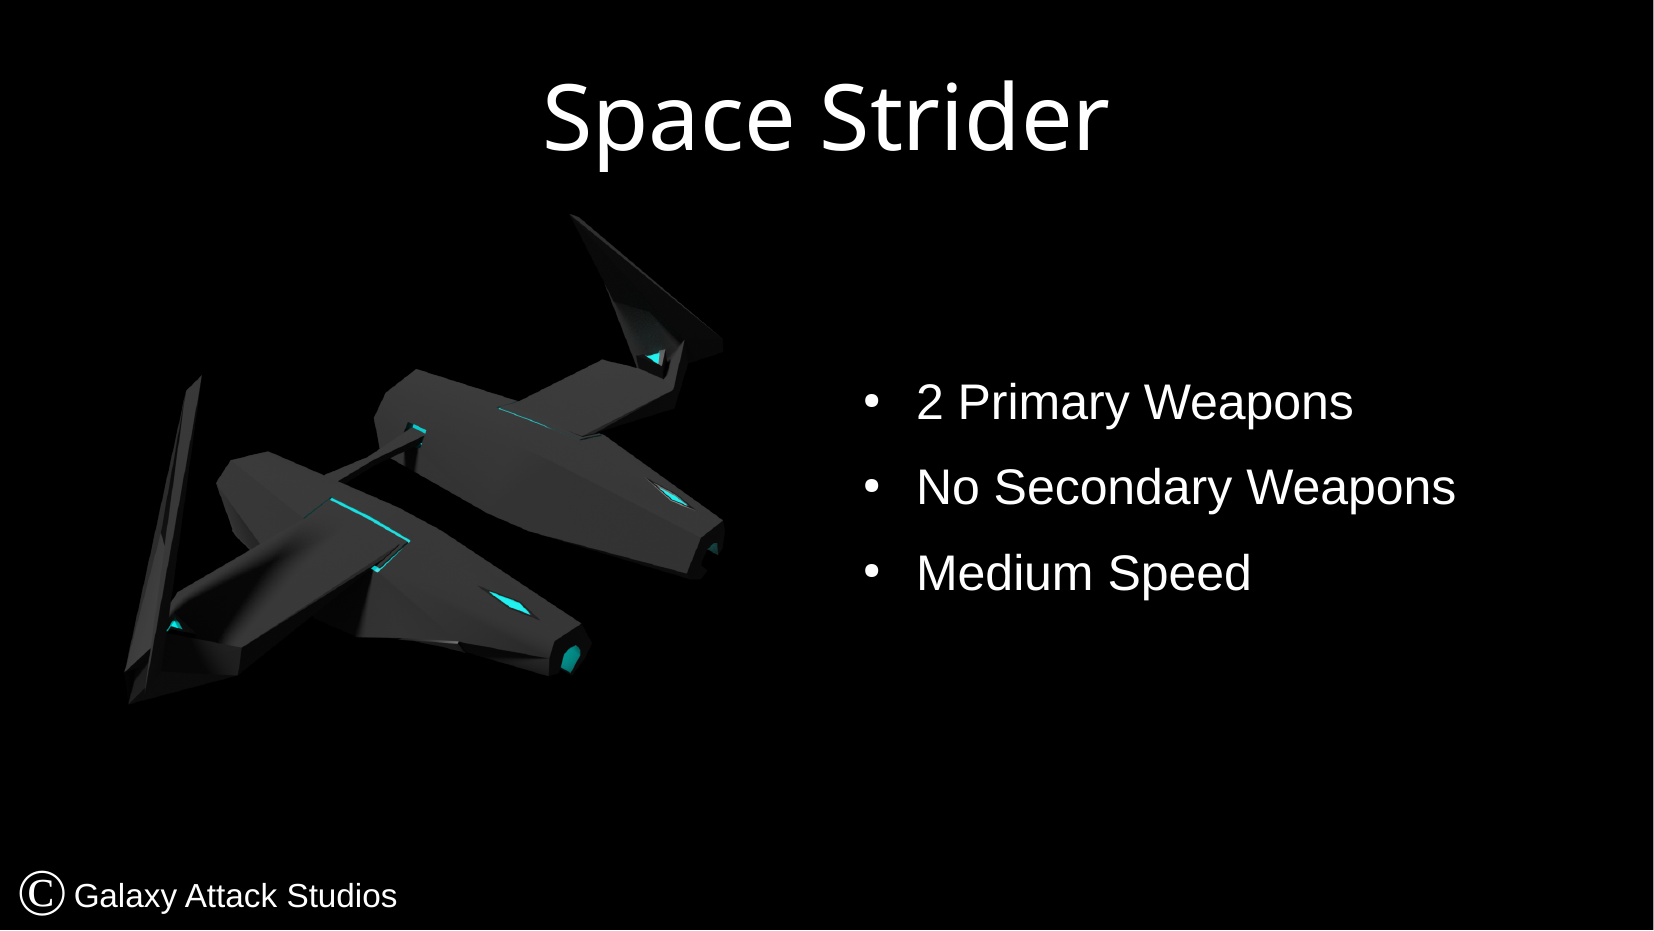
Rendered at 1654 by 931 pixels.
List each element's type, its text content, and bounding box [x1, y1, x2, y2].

title Space Strider [82, 37, 1571, 193]
list 2 Primary Weapons No Secondary Weapons Medium Speed [845, 217, 1572, 758]
picture [0, 168, 953, 758]
